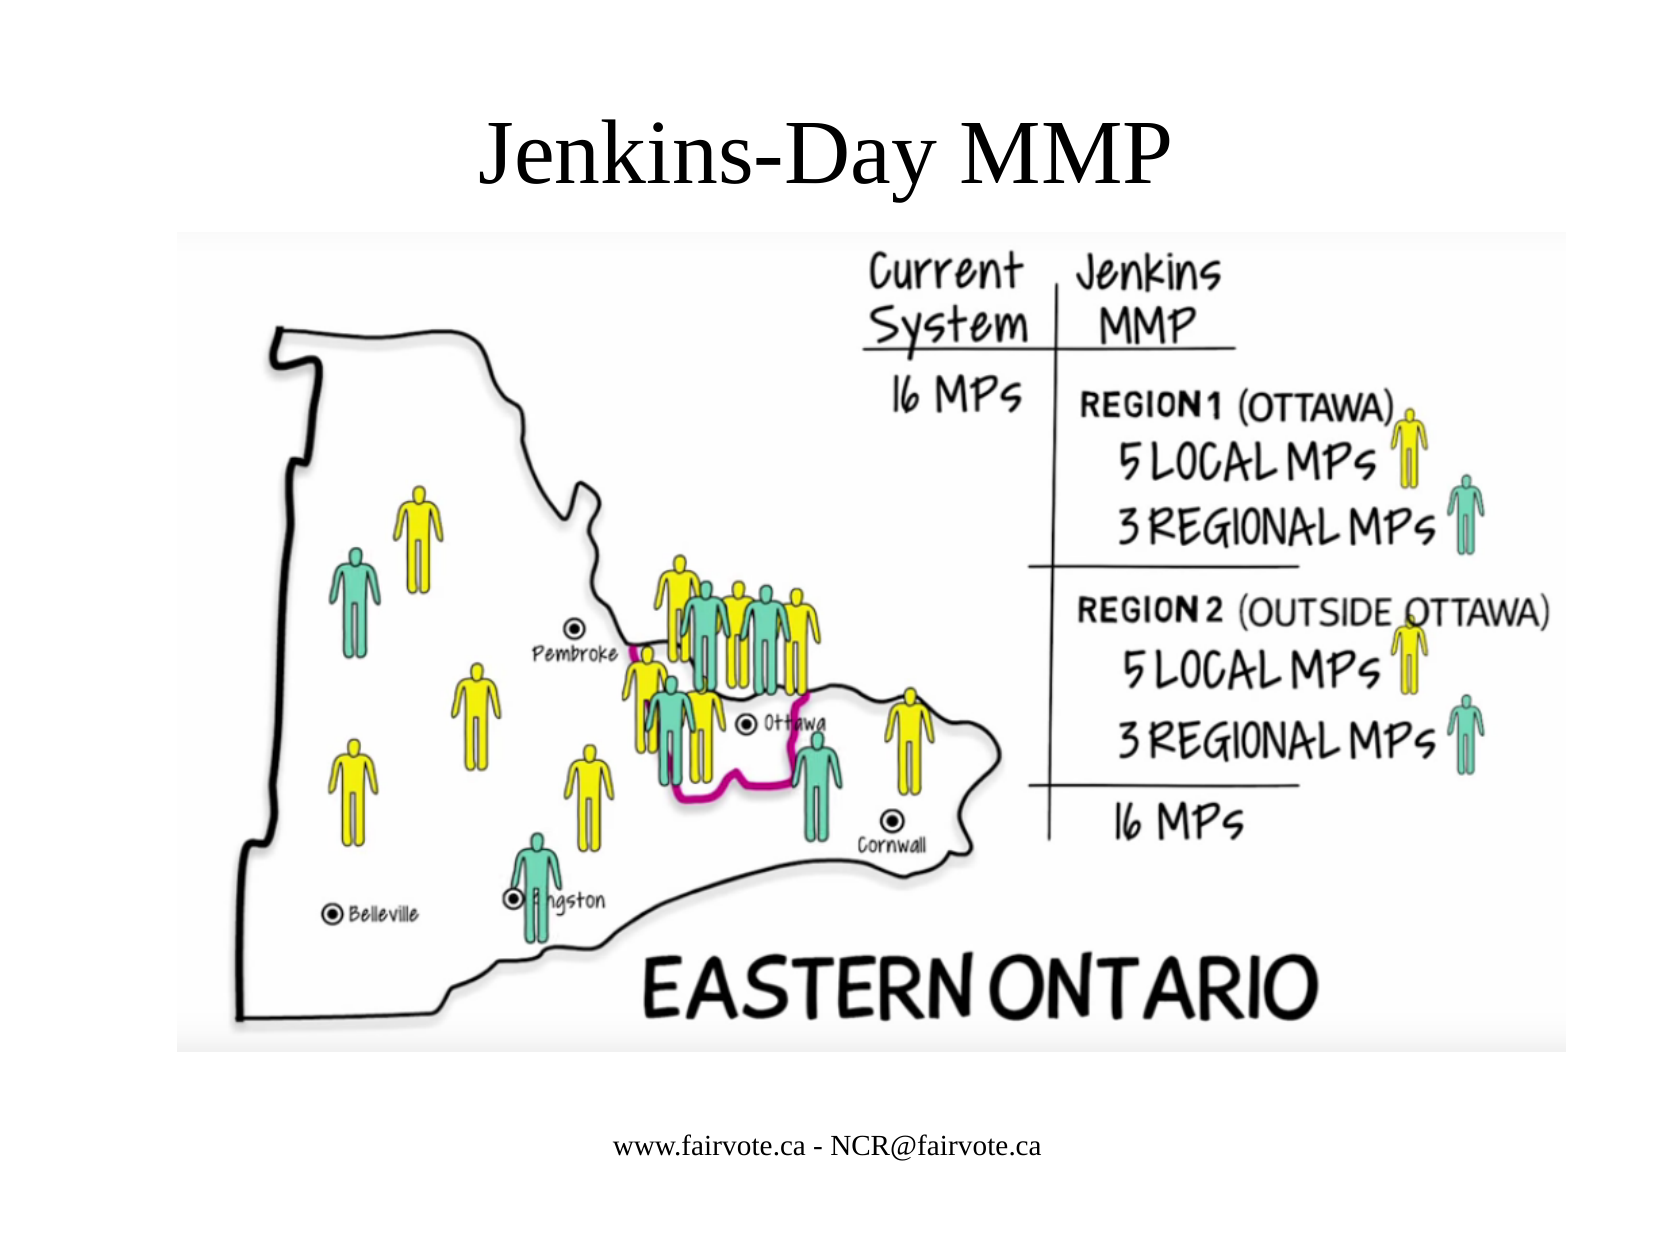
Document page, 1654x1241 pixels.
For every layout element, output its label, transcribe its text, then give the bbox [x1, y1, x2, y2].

picture [177, 232, 1566, 1052]
title Jenkins-Day MMP [82, 49, 1571, 257]
